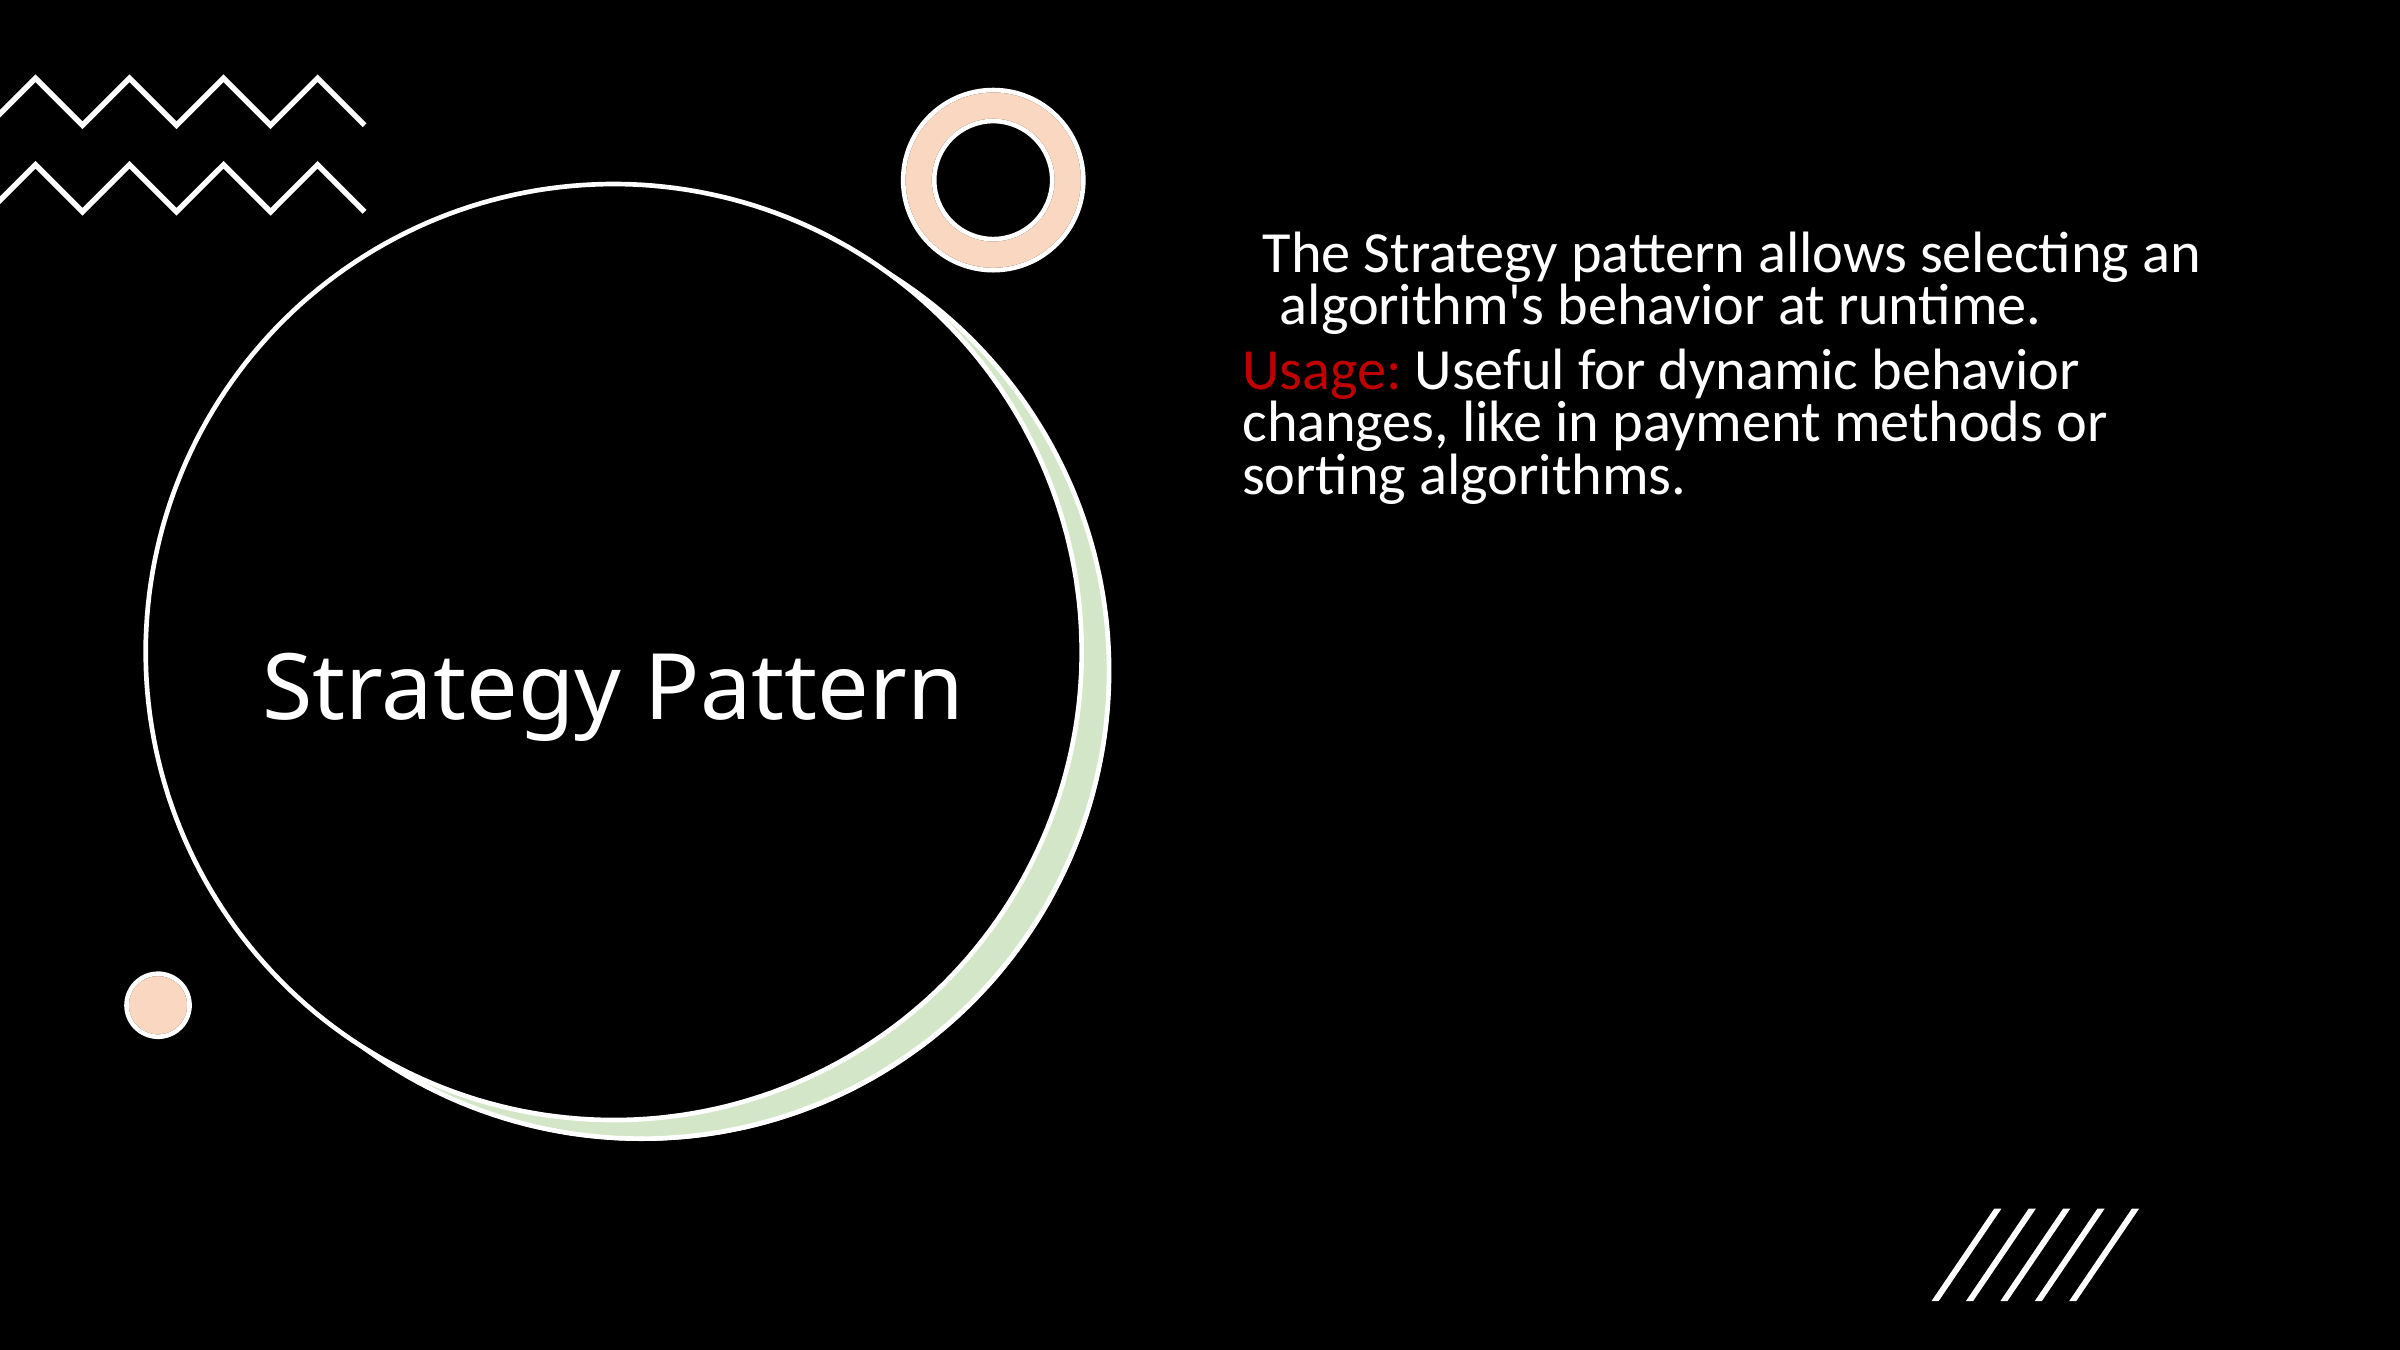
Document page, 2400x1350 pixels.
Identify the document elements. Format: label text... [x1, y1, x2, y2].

text_box [0, 0, 2400, 1350]
text_box Strategy Pattern [217, 369, 1011, 1003]
text_box The Strategy pattern allows selecting an algorithm's behavior at runtime. Usage: Useful for dynamic behavior changes, like in payment methods or sorting algorithms. [1227, 222, 2255, 1080]
